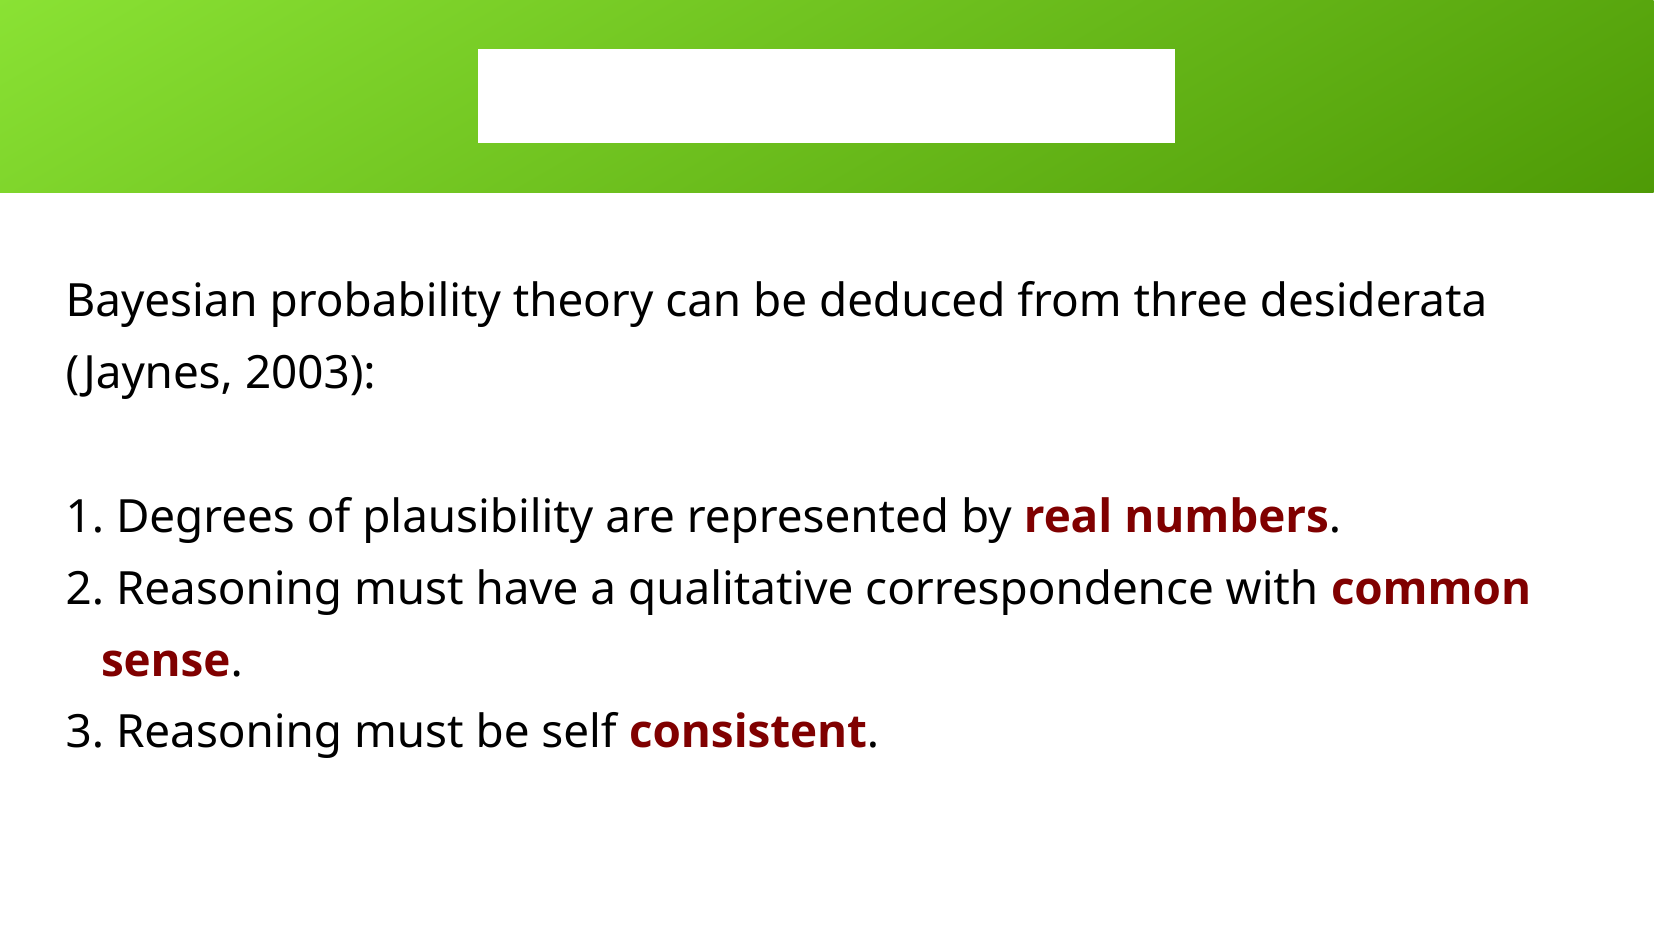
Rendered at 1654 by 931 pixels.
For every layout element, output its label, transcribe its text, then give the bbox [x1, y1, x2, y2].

title Bayesian foundations [0, 0, 1654, 193]
text_box Bayesian probability theory can be deduced from three desiderata (Jaynes, 2003): Degrees of plausibility are represented by real numbers. Reasoning must have a qualitative correspondence with common sense. Reasoning must be self consistent. [50, 217, 1576, 803]
